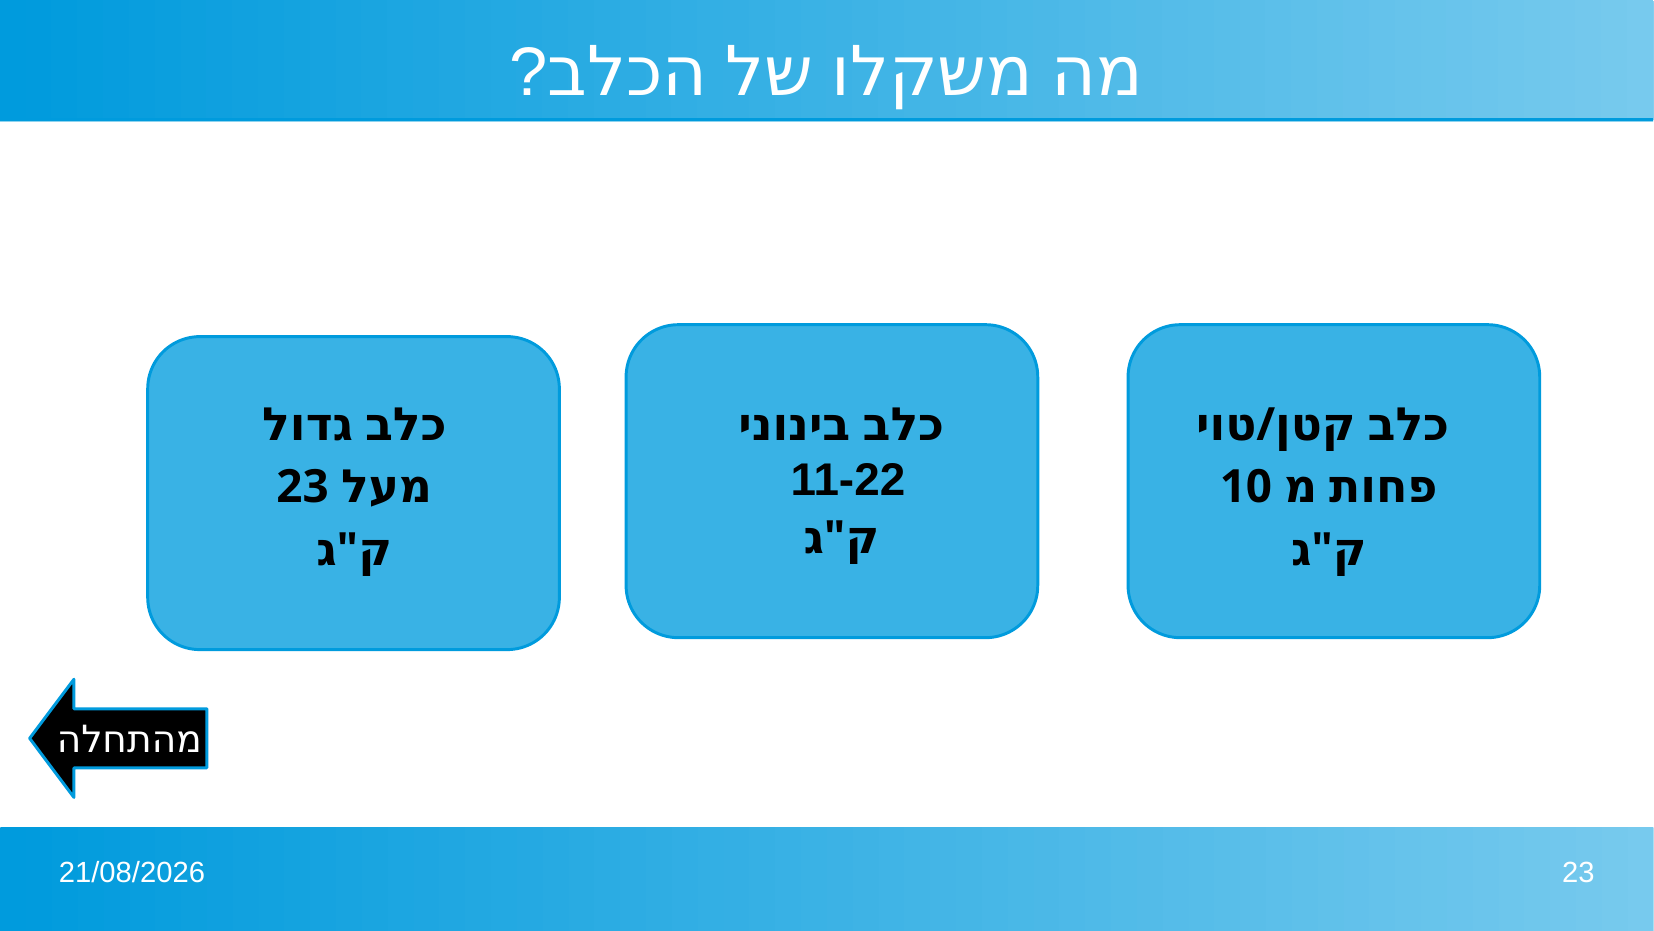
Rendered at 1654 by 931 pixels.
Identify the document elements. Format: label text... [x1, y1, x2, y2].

text_box [147, 336, 560, 650]
text_box כלב בינוני 11-22 ק"ג [679, 383, 1004, 576]
title ?מה משקלו של הכלב [59, 21, 1595, 116]
text_box [1128, 324, 1540, 638]
text_box כלב קטן/טוי פחות מ 10 ק"ג [1181, 383, 1477, 587]
text_box כלב גדול מעל 23 ק"ג [206, 383, 503, 587]
text_box [626, 324, 1038, 638]
text_box מהתחלה [29, 679, 207, 798]
